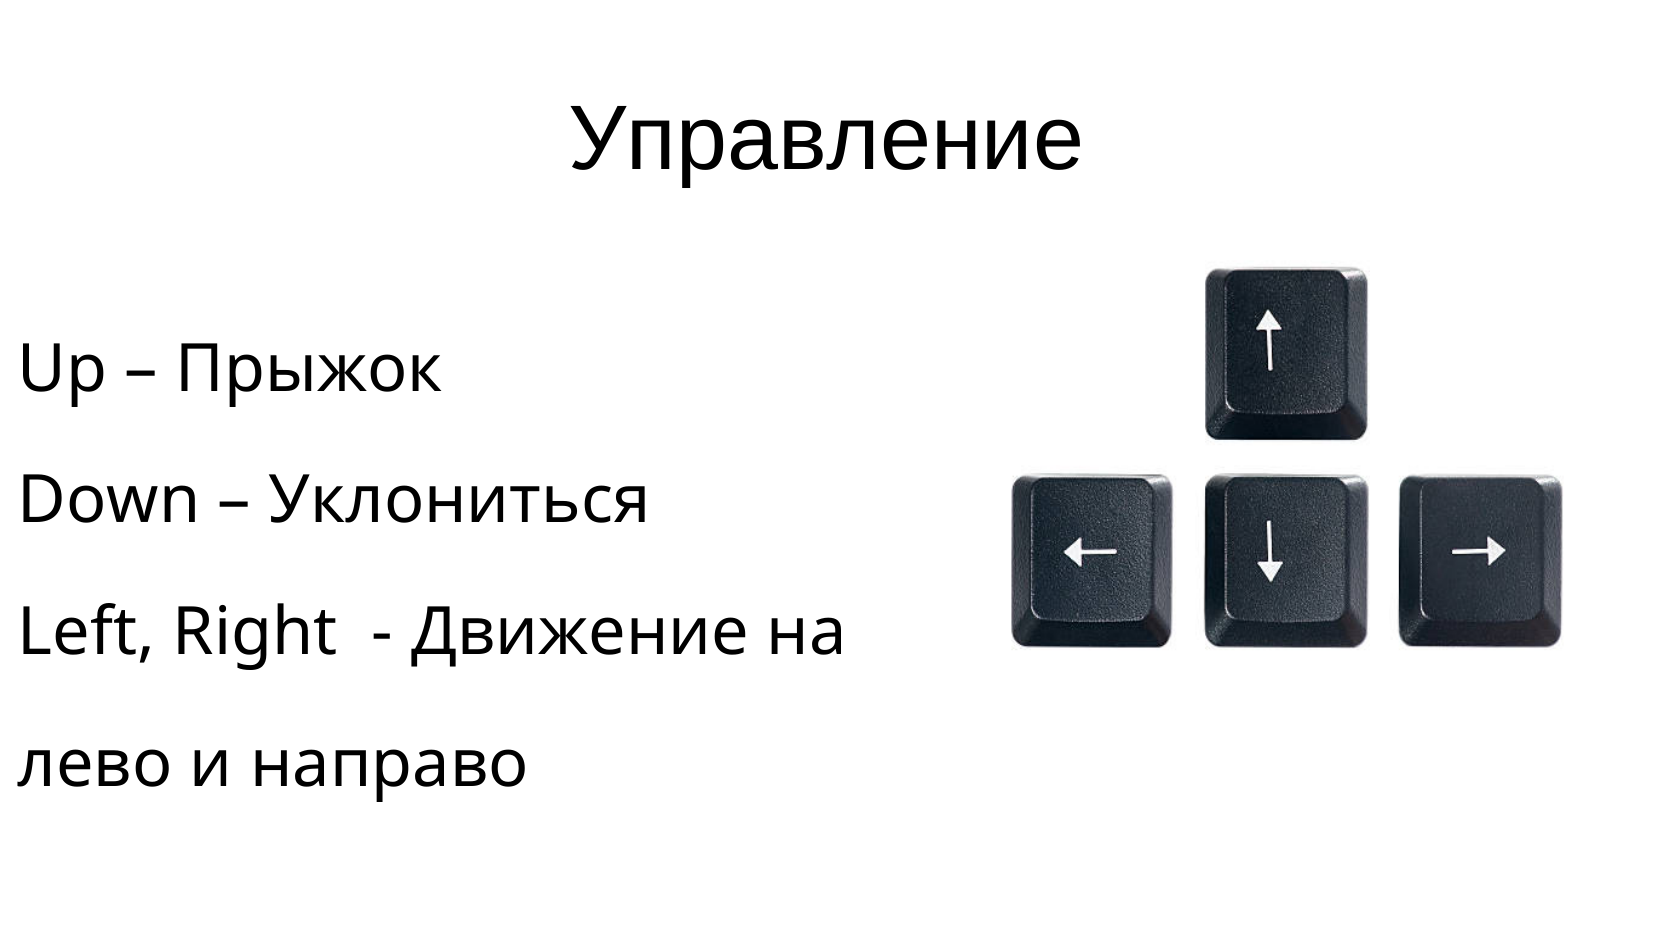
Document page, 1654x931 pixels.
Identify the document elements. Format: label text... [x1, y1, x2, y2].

picture [980, 199, 1646, 687]
title Управление [82, 37, 1571, 193]
subtitle Up – Прыжок Down – Уклониться Left, Right - Движение на лево и направо [17, 164, 938, 931]
